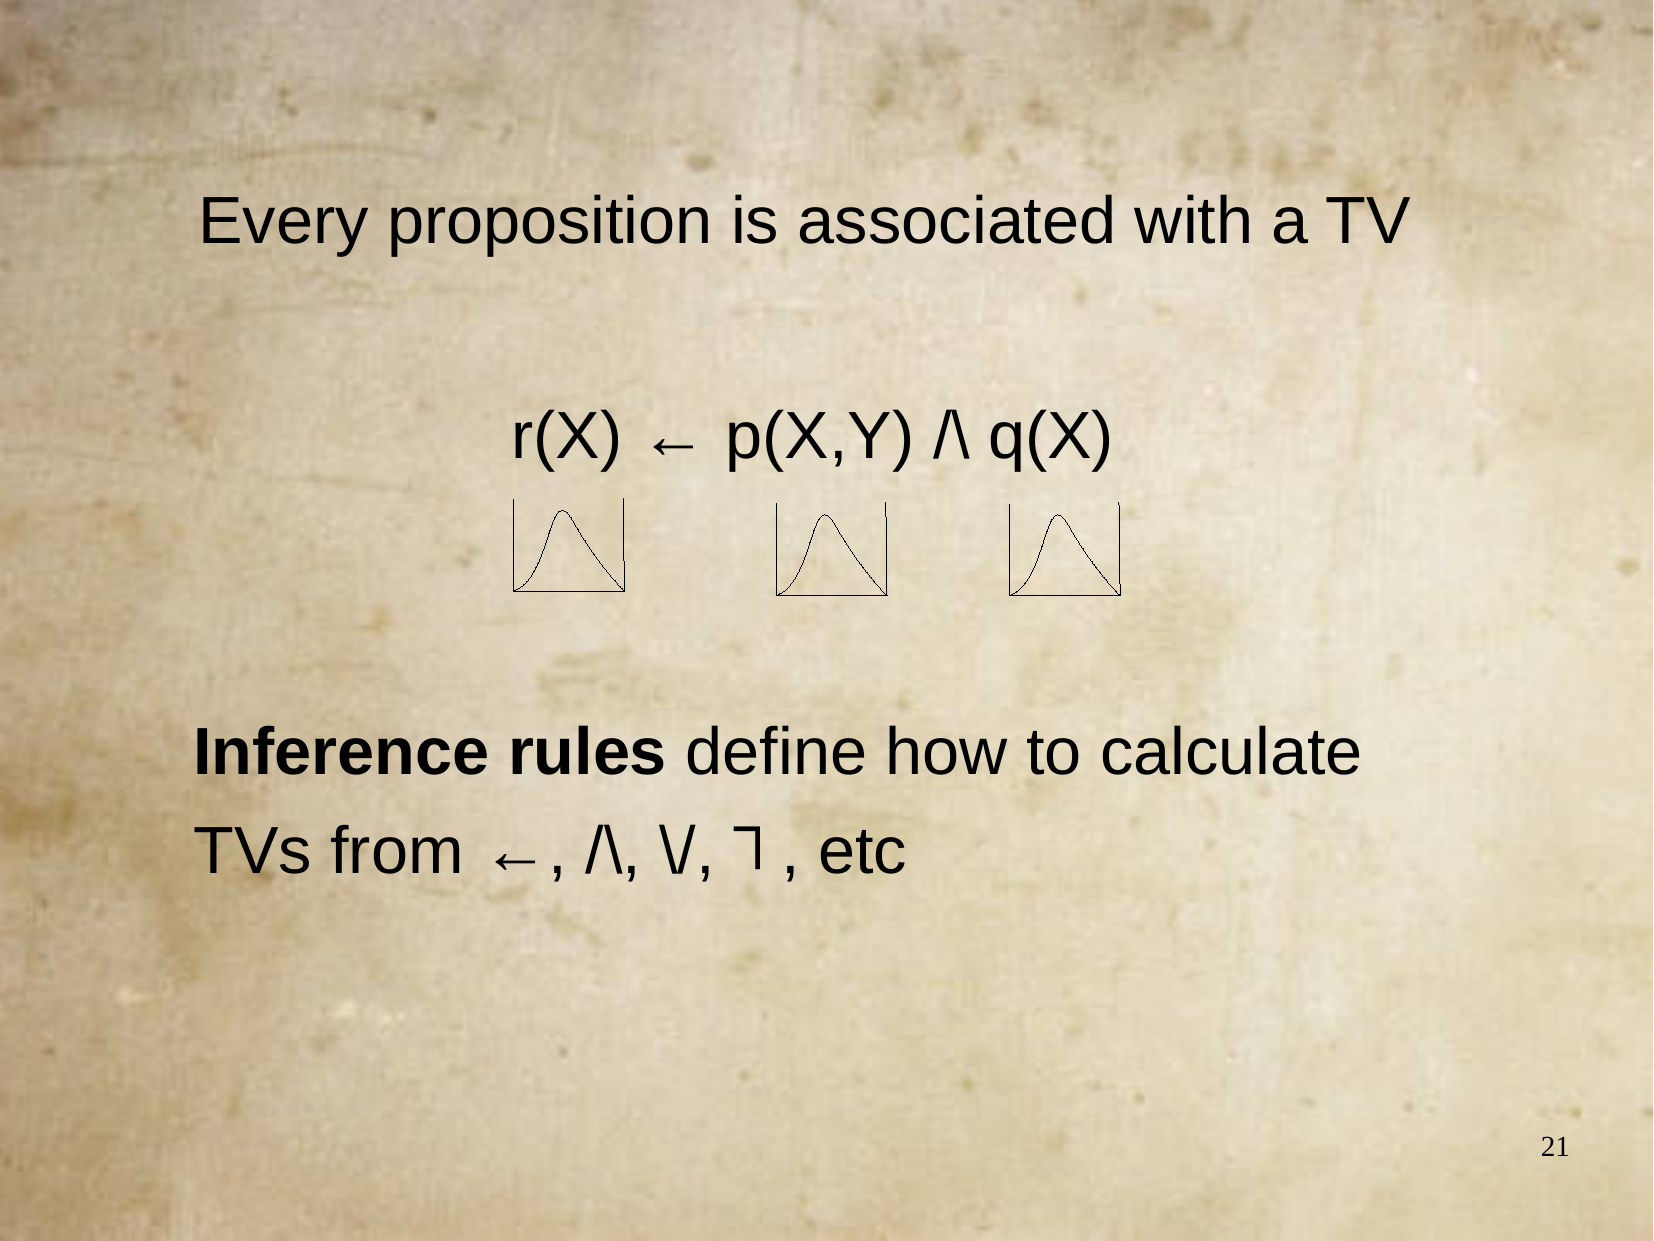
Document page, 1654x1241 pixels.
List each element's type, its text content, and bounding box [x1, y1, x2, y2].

text_box Every proposition is associated with a TV [198, 170, 1434, 270]
text_box Inference rules define how to calculate TVs from ←, /\, \/, ┐, etc [193, 691, 1399, 911]
picture [0, 0, 1654, 1241]
subtitle r(X) ← p(X,Y) /\ q(X) [490, 380, 1137, 491]
